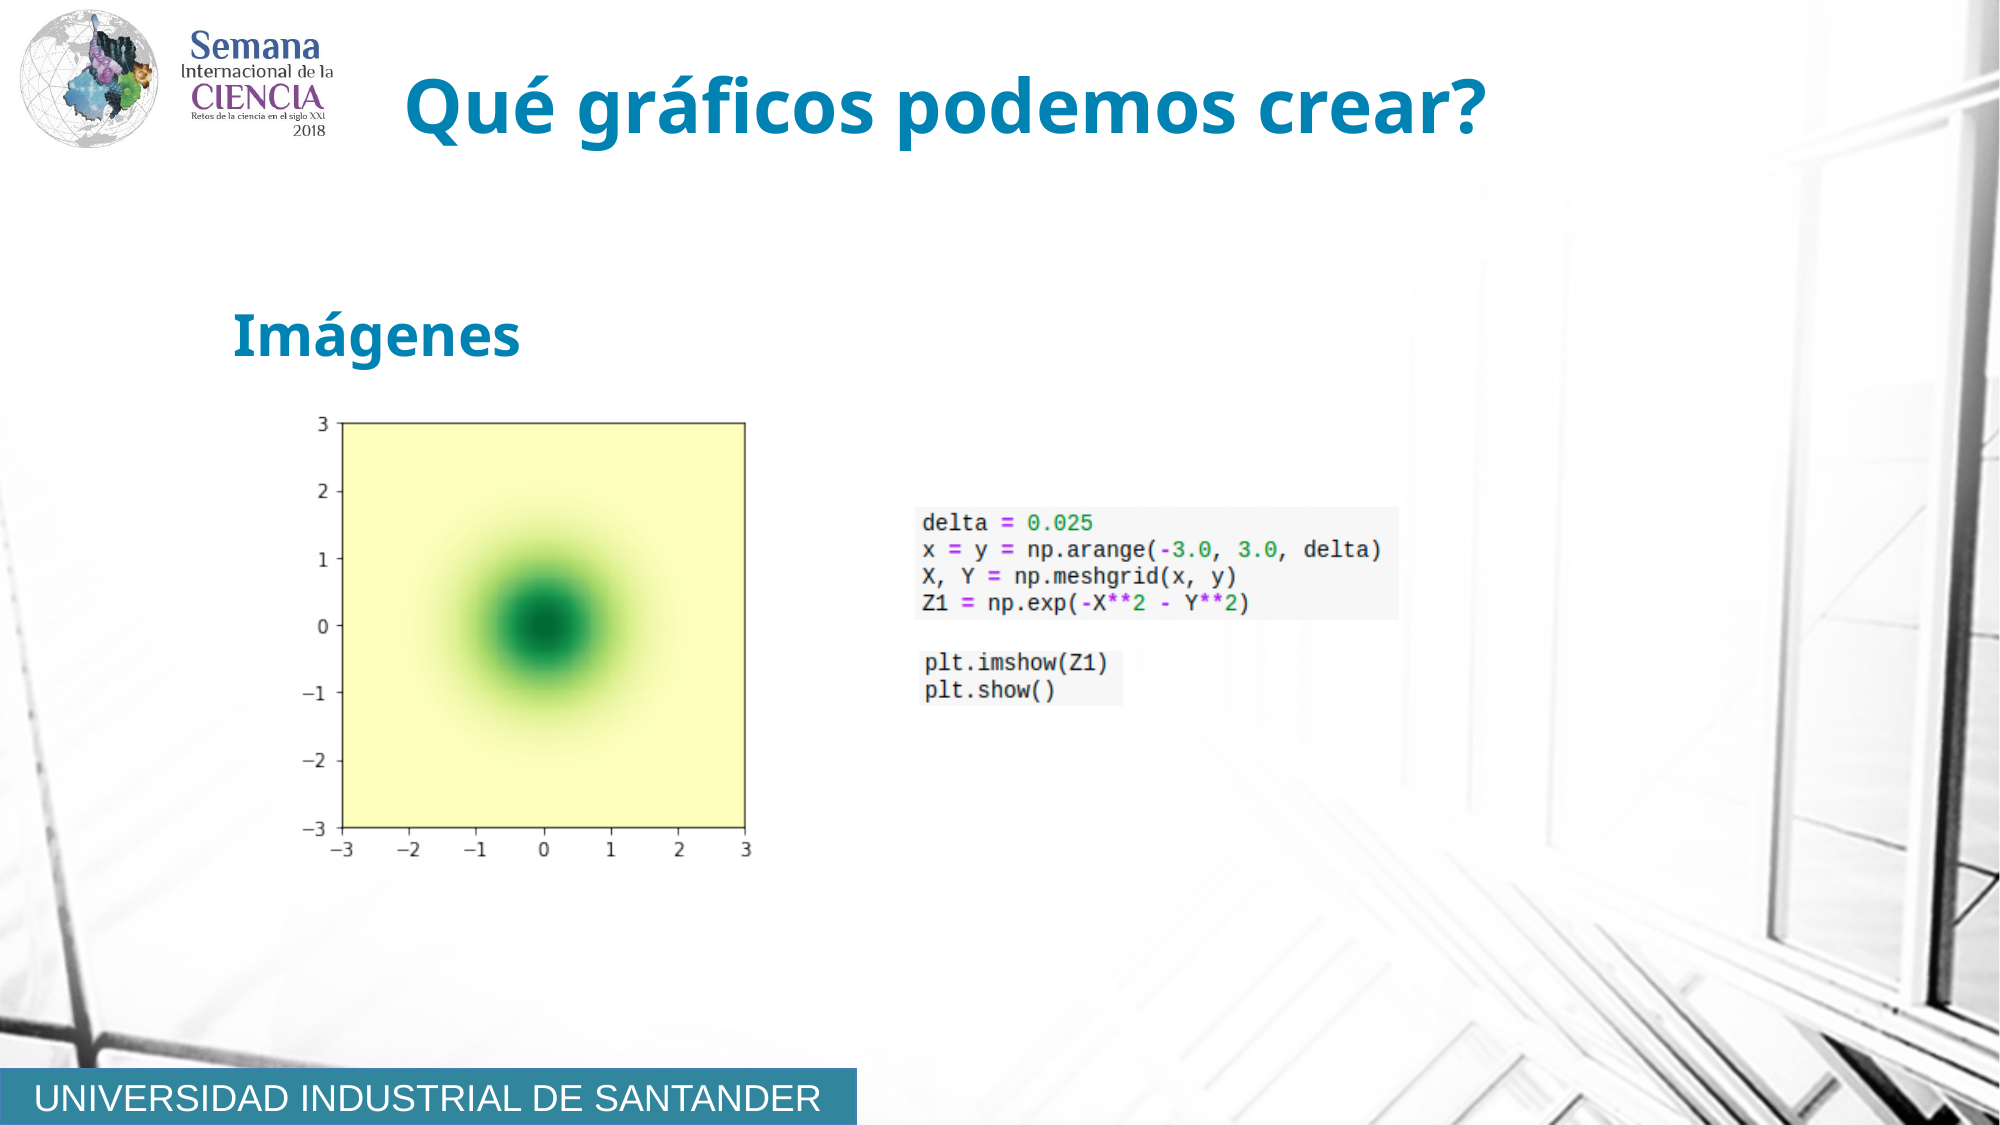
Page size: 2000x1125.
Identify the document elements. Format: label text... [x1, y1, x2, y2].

picture [0, 0, 2000, 1125]
text_box Imágenes [218, 286, 1483, 390]
text_box UNIVERSIDAD INDUSTRIAL DE SANTANDER [0, 1068, 857, 1125]
text_box Qué gráficos podemos crear? [388, 124, 1814, 299]
